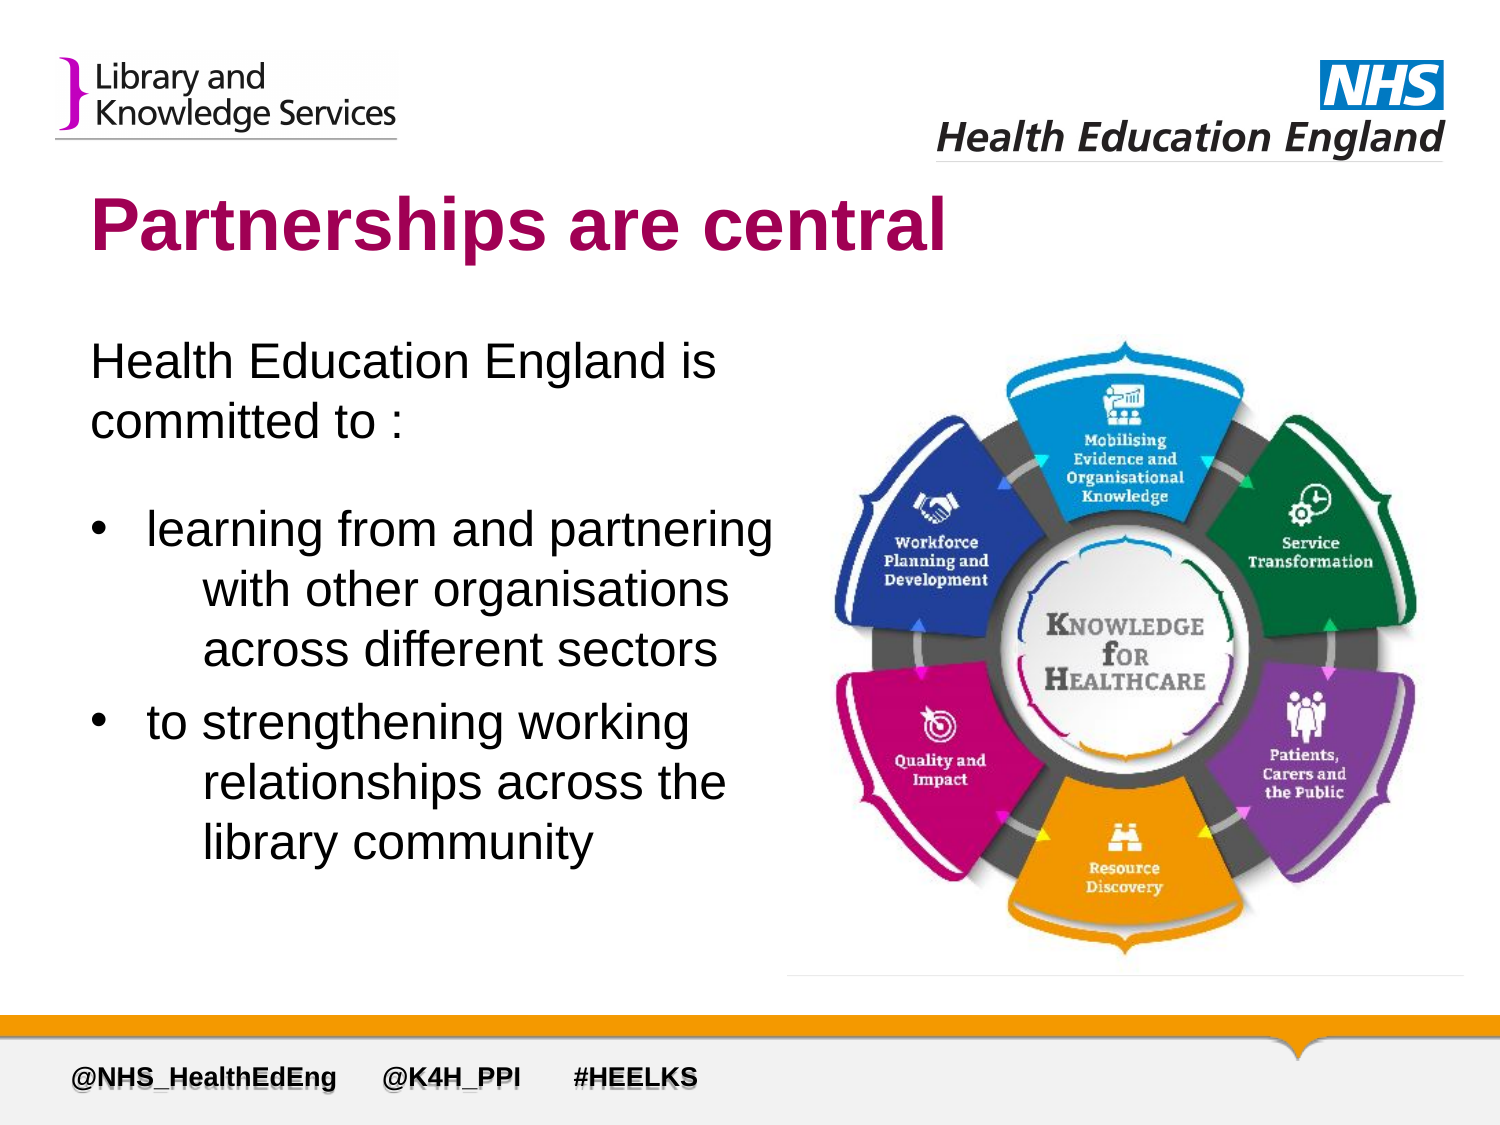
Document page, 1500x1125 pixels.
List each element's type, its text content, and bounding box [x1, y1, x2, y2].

title Partnerships are central [75, 168, 1351, 280]
picture [55, 50, 399, 138]
text_box @NHS_HealthEdEng @K4H_PPI #HEELKS [55, 1052, 932, 1113]
list Health Education England is committed to : learning from and partnering with other organisations across different sectors to strengthening working relationships across the library community [75, 320, 833, 931]
picture [787, 334, 1466, 975]
